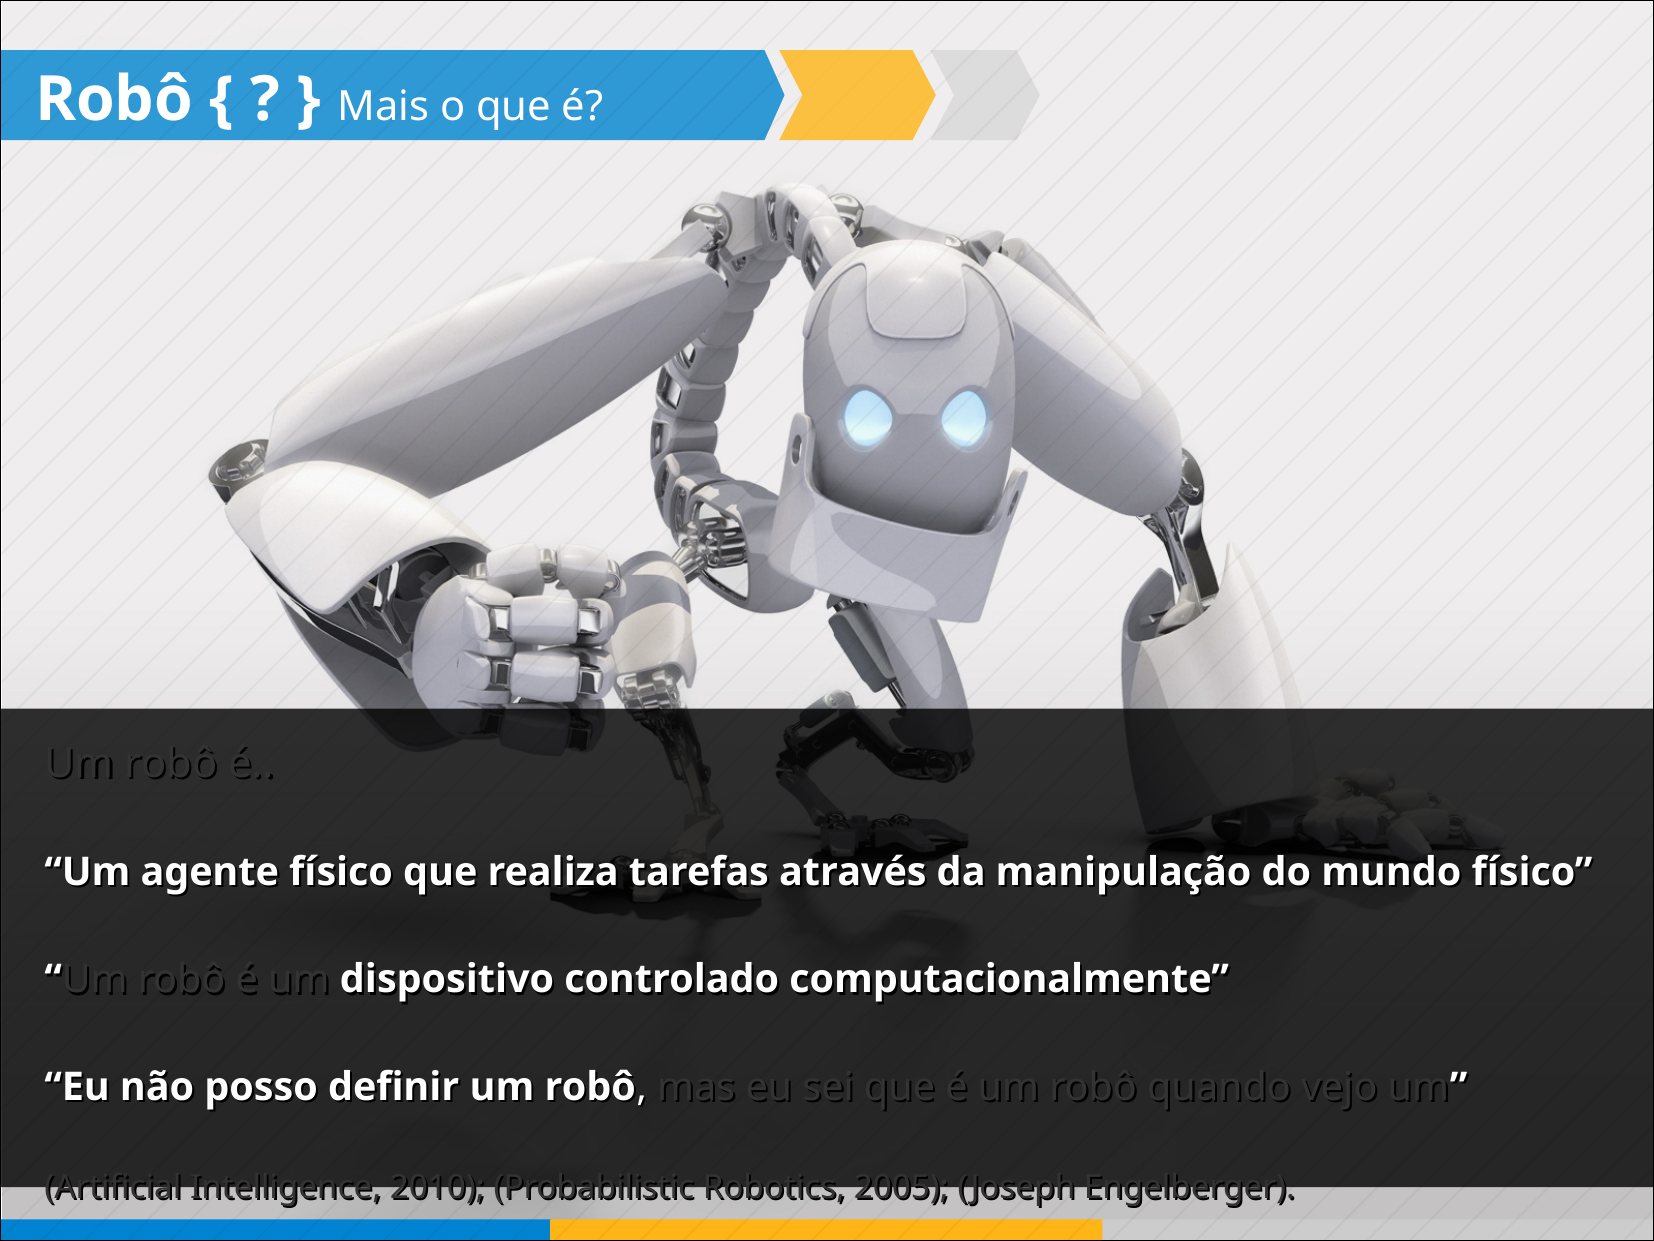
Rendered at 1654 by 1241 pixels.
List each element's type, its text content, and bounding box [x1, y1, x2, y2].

text_box Um robô é.. “Um agente físico que realiza tarefas através da manipulação do mundo físico” “Um robô é um dispositivo controlado computacionalmente” “Eu não posso definir um robô, mas eu sei que é um robô quando vejo um” (Artificial Intelligence, 2010); (Probabilistic Robotics, 2005); (Joseph Engelberger). [29, 725, 1625, 1211]
text_box [0, 0, 1654, 1241]
text_box Robô { ? } Mais o que é? [20, 32, 663, 144]
